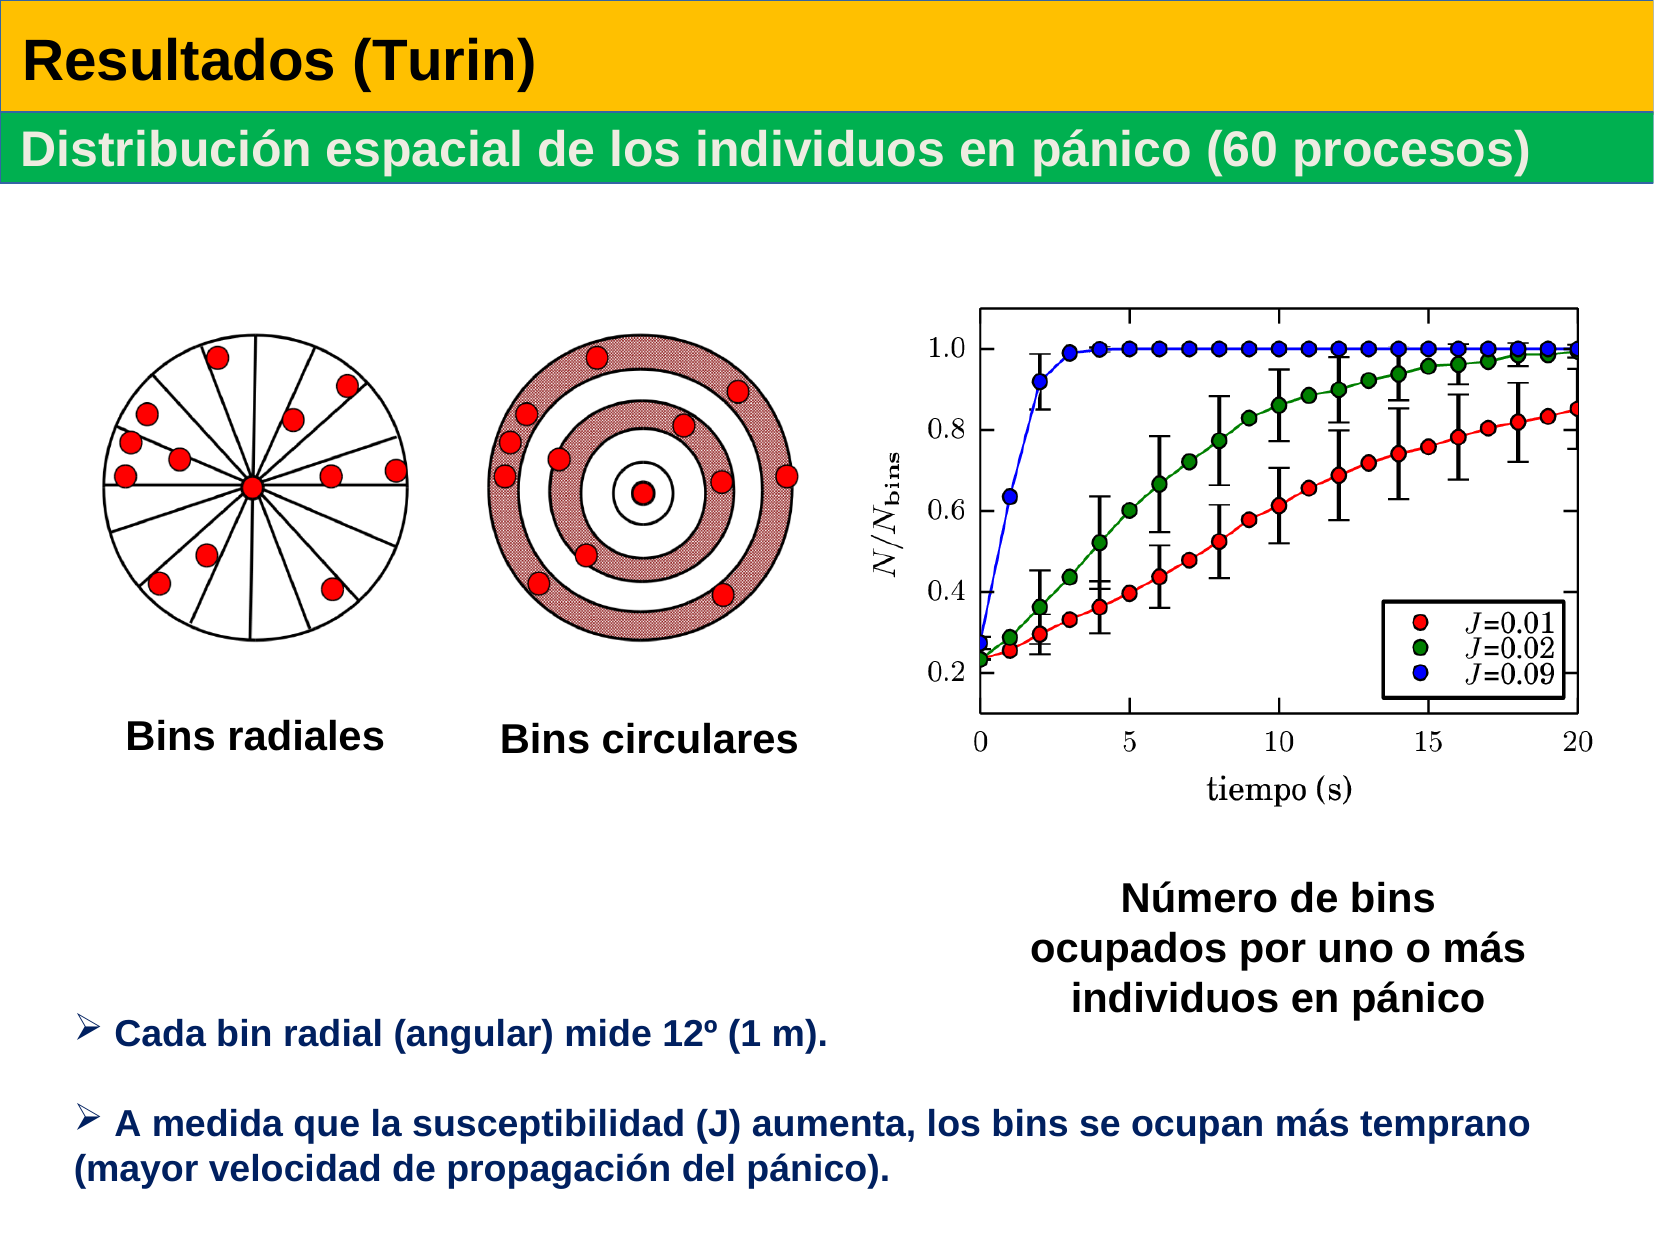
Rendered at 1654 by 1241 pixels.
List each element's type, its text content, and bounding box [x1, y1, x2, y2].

text_box Bins circulares [472, 702, 827, 783]
text_box Cada bin radial (angular) mide 12º (1 m). A medida que la susceptibilidad (J) aumenta, los bins se ocupan más temprano (mayor velocidad de propagación del pánico). [59, 1001, 1619, 1197]
text_box Número de bins ocupados por uno o más individuos en pánico [1003, 861, 1553, 1001]
text_box Bins radiales [94, 699, 417, 780]
text_box [0, 0, 1654, 183]
picture [94, 324, 808, 774]
text_box Distribución espacial de los individuos en pánico (60 procesos) [5, 108, 1654, 189]
picture [850, 283, 1618, 845]
text_box Resultados (Turin) [7, 14, 1052, 95]
